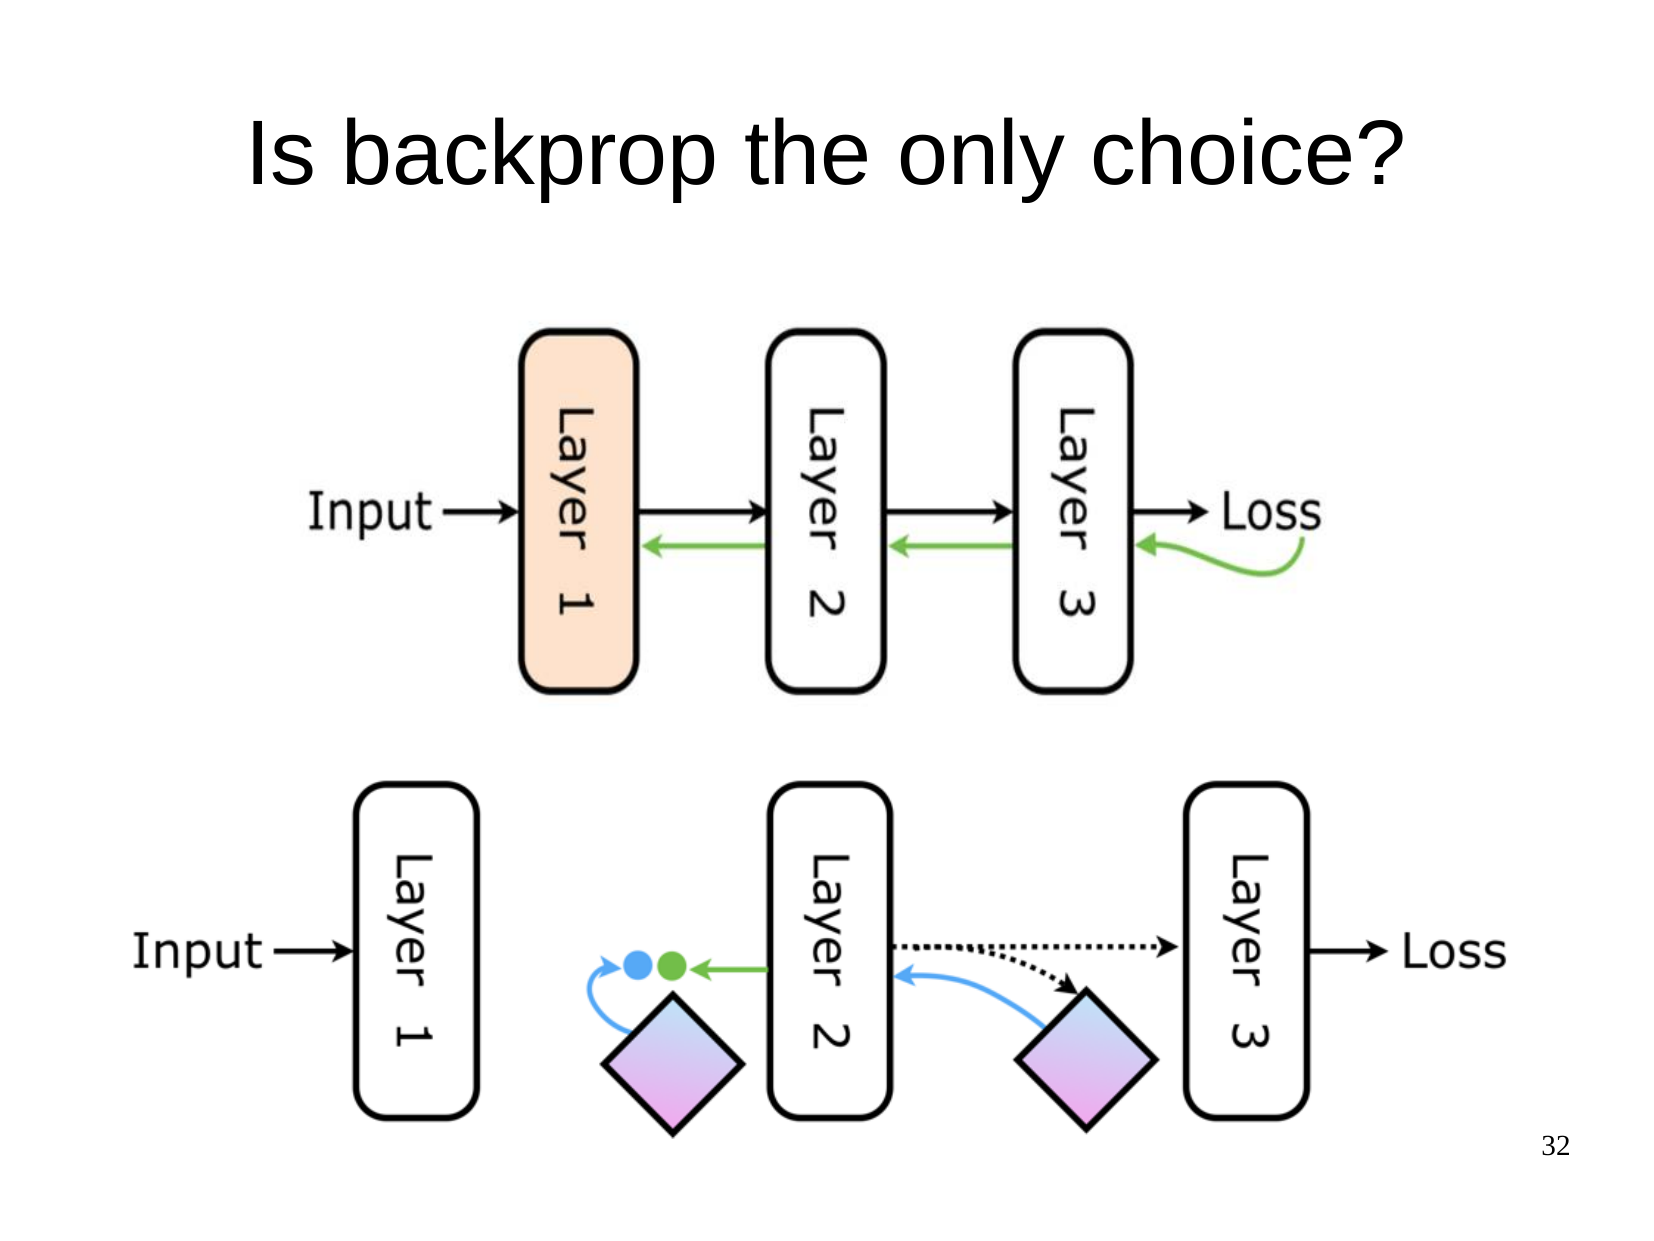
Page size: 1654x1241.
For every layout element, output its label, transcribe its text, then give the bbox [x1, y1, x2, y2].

title Is backprop the only choice? [82, 49, 1571, 257]
picture [122, 276, 1512, 1139]
